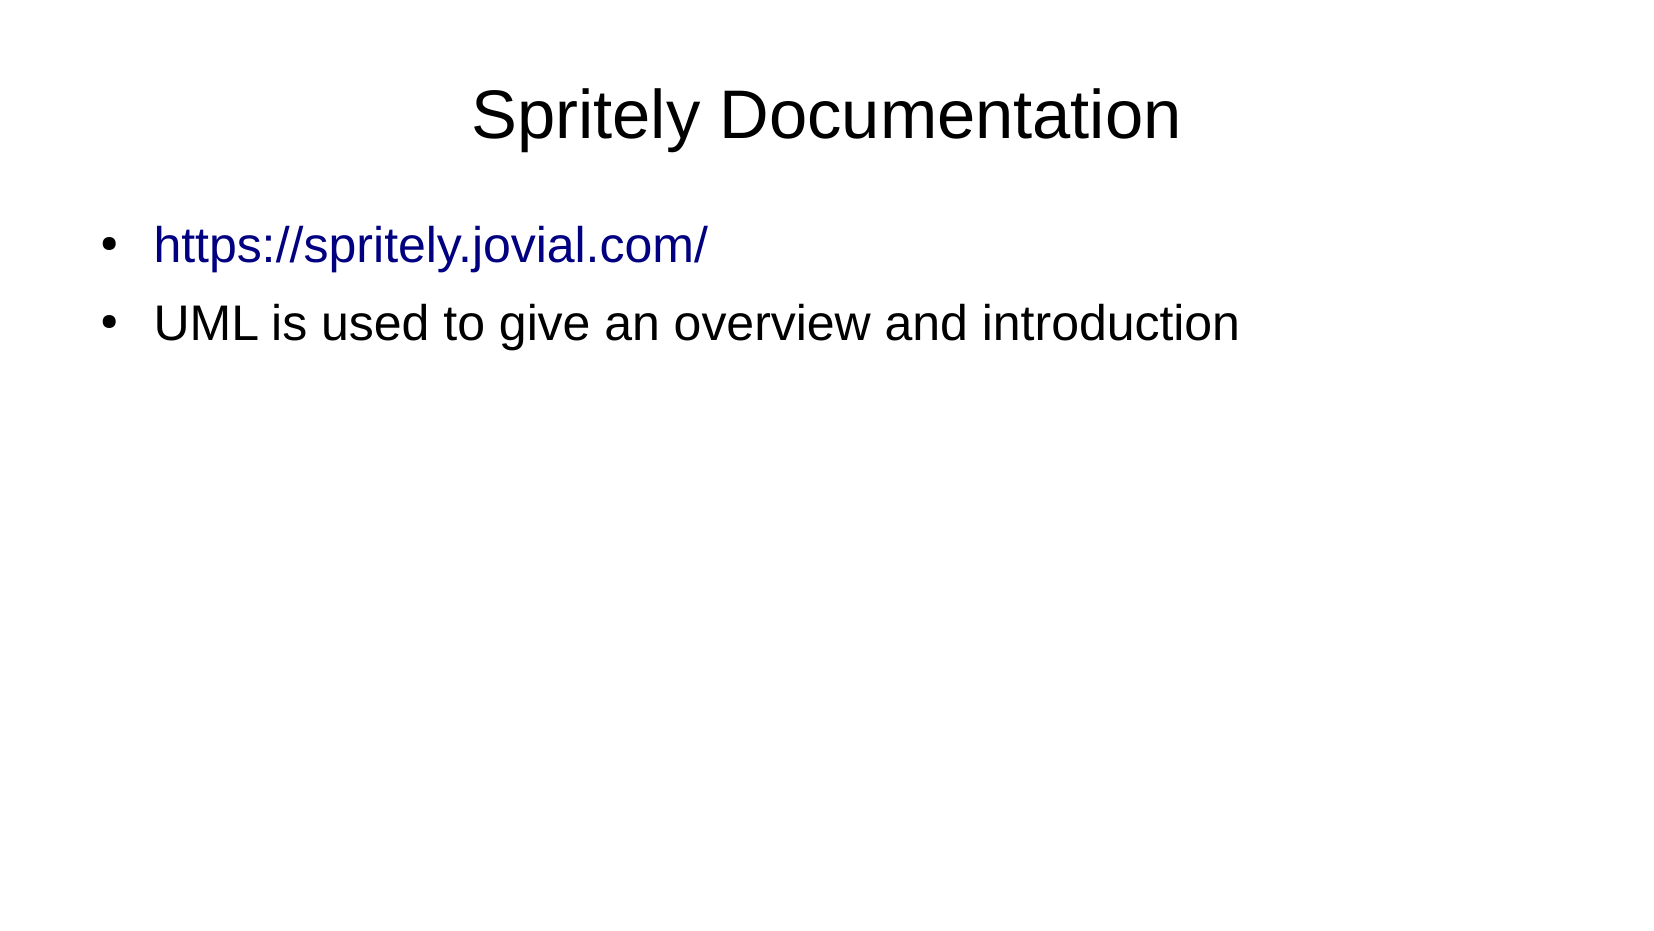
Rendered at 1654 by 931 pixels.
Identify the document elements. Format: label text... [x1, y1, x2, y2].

title Spritely Documentation [82, 37, 1571, 193]
list https://spritely.jovial.com/ UML is used to give an overview and introduction [82, 217, 1571, 758]
